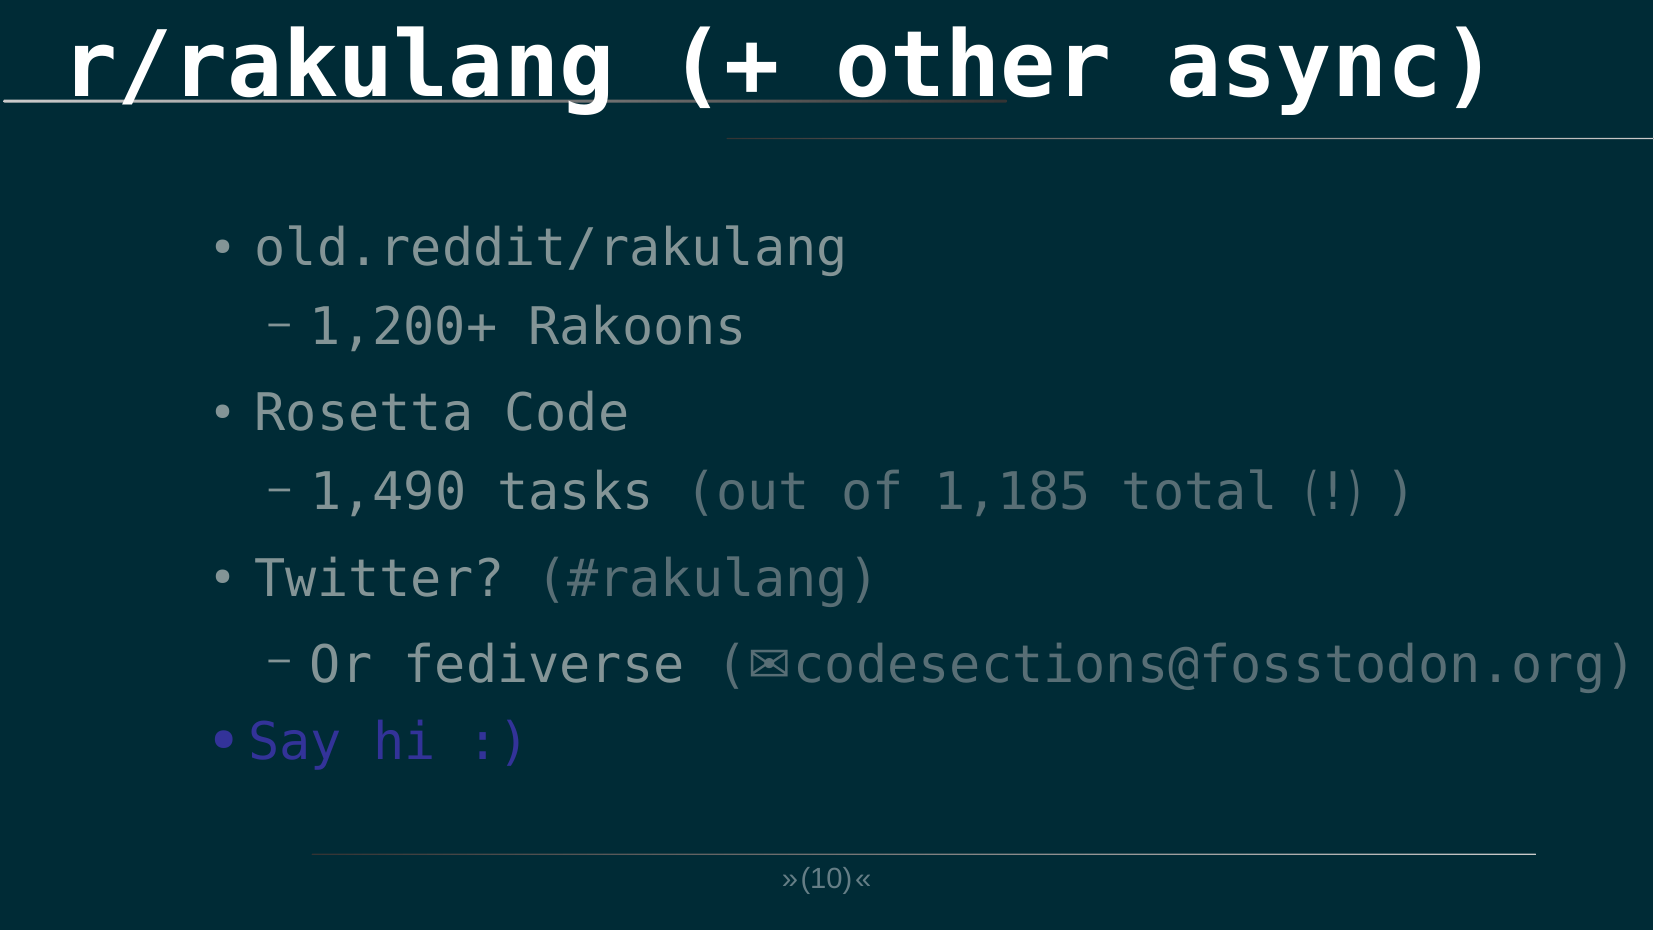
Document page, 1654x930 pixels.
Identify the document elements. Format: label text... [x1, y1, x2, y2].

title r/rakulang (+ other async) [23, 11, 1588, 119]
list old.reddit/rakulang 1,200+ Rakoons Rosetta Code 1,490 tasks (out of 1,185 total (!) ) Twitter? (#rakulang) Or fediverse (✉ codesections@fosstodon.org) Say hi :) [82, 217, 1650, 825]
